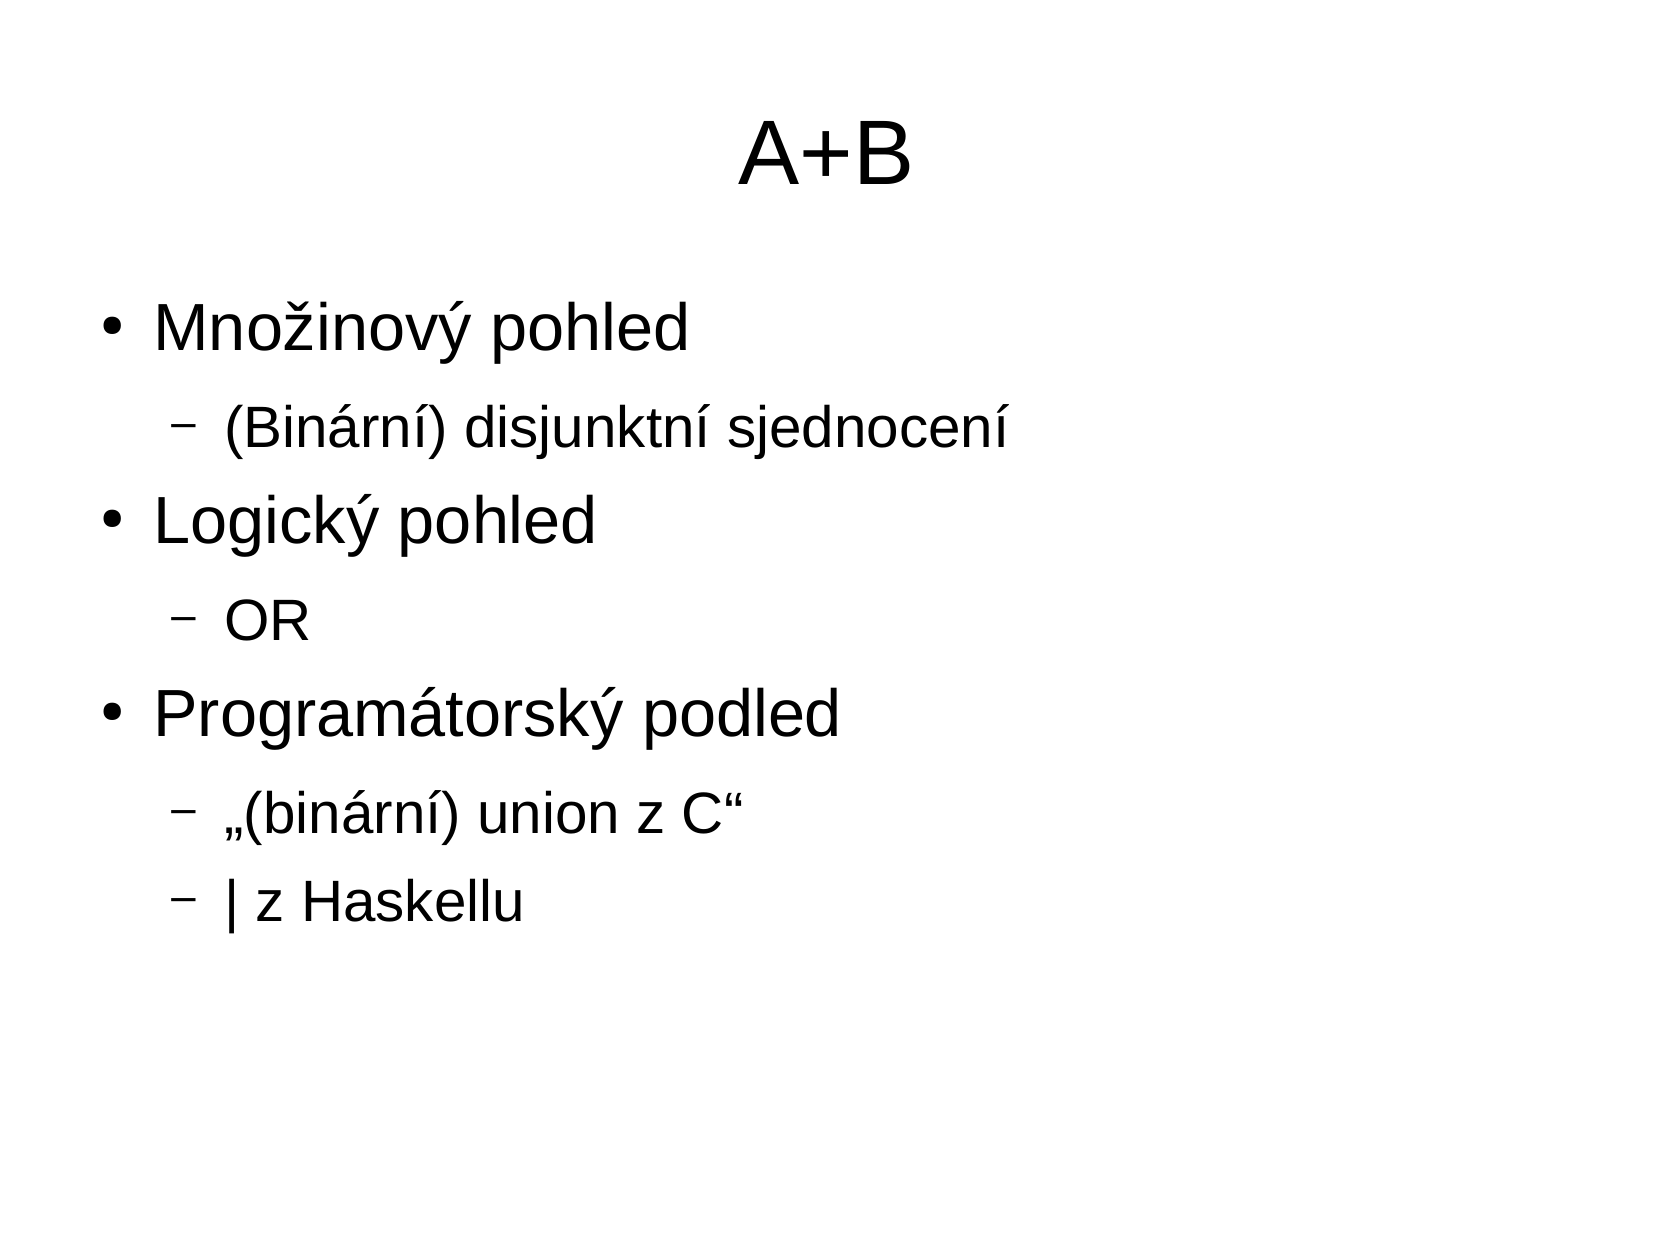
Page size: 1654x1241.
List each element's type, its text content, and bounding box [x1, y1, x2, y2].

list Množinový pohled (Binární) disjunktní sjednocení Logický pohled OR Programátorský podled „(binární) union z C“ | z Haskellu [82, 290, 1538, 1010]
title A+B [82, 49, 1571, 257]
